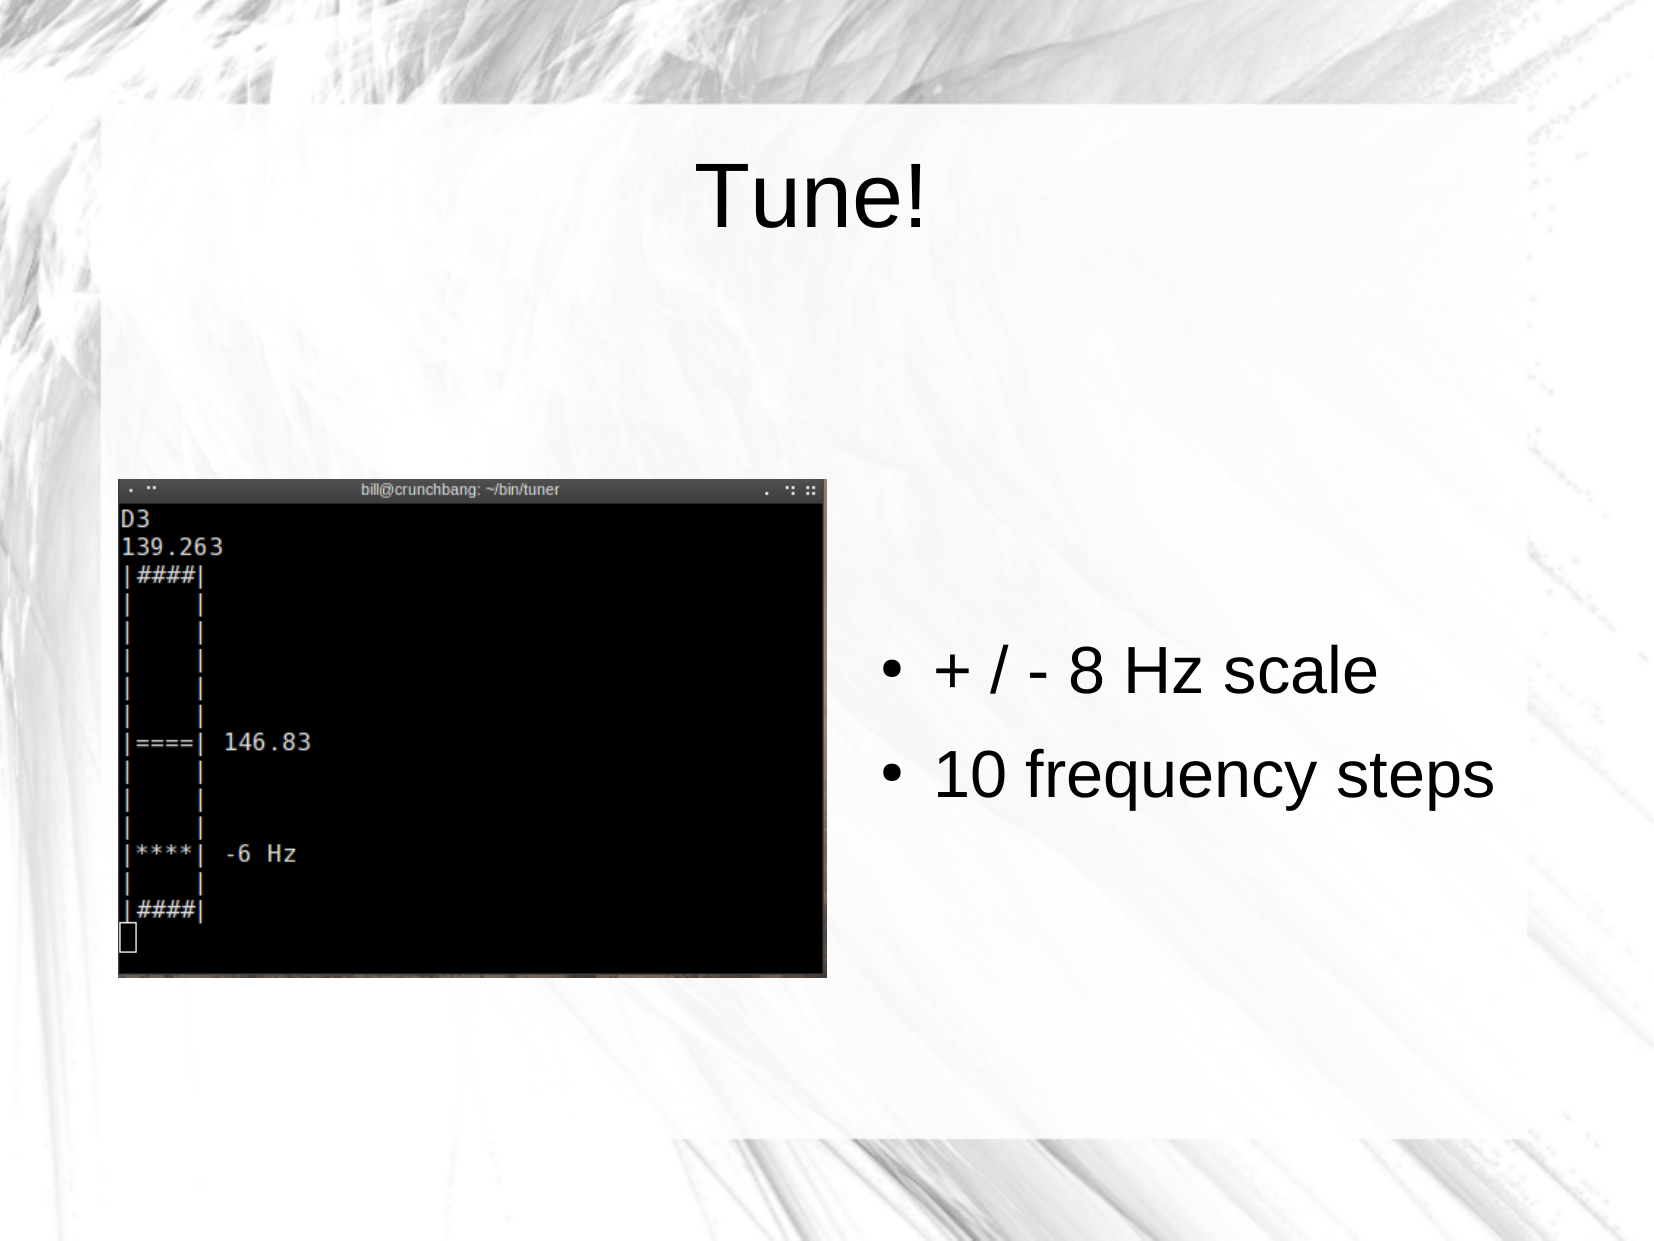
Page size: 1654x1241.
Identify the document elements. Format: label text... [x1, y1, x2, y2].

title Tune! [118, 112, 1506, 281]
picture [0, 0, 1654, 1241]
list + / - 8 Hz scale 10 frequency steps [862, 319, 1572, 1124]
